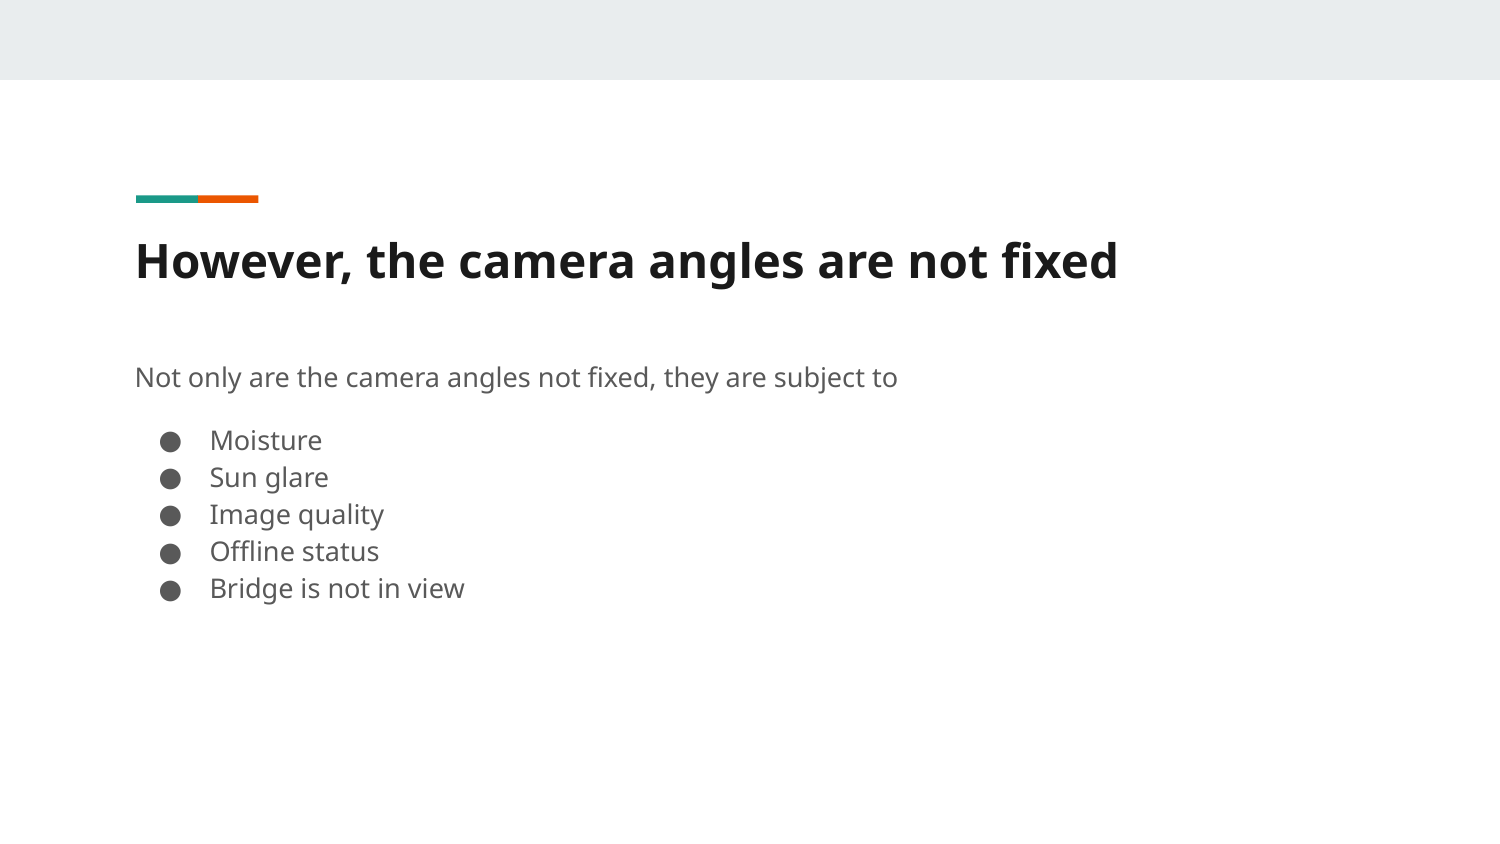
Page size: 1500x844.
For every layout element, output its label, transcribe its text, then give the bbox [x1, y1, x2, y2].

title However, the camera angles are not fixed [119, 216, 1381, 305]
list Not only are the camera angles not fixed, they are subject to Moisture Sun glare Image quality Offline status Bridge is not in view [119, 341, 1381, 712]
